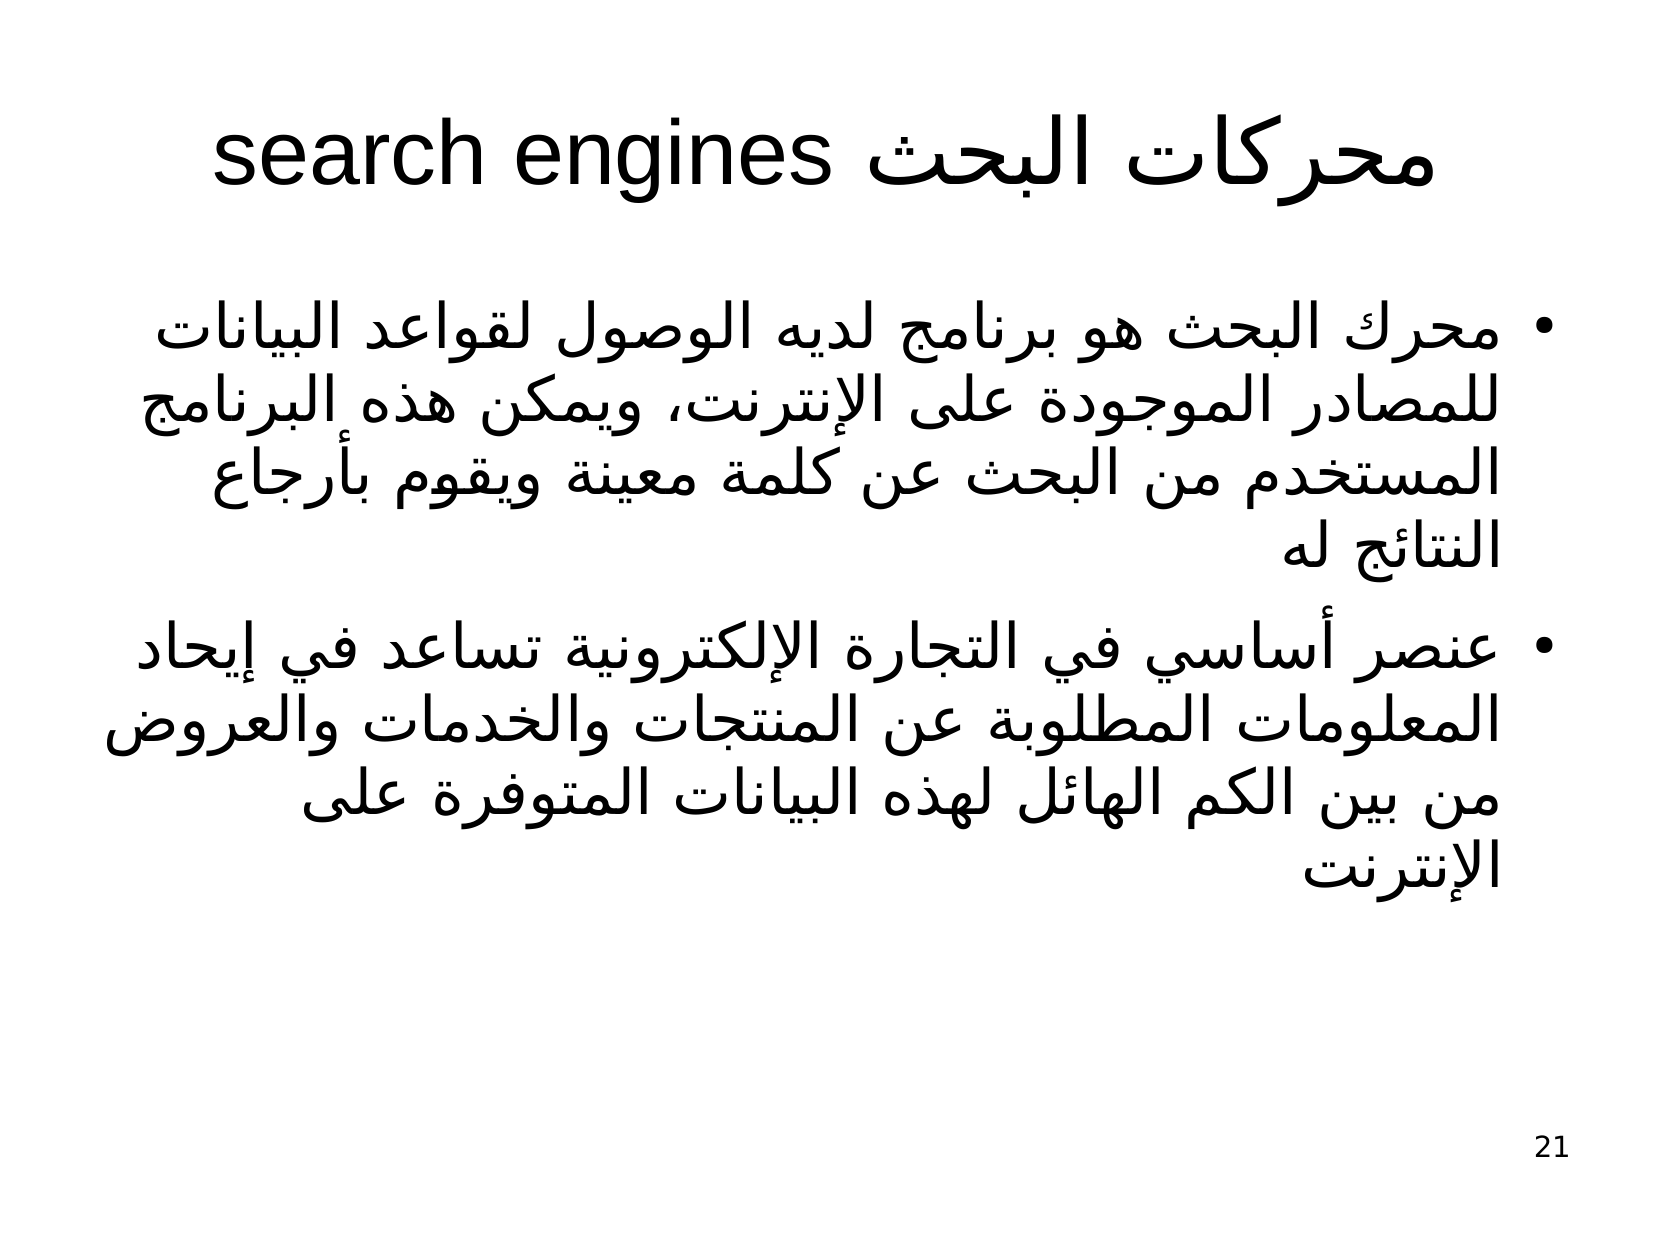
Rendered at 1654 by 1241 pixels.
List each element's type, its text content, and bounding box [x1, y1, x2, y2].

list محرك البحث هو برنامج لديه الوصول لقواعد البيانات للمصادر الموجودة على الإنترنت، ويمكن هذه البرنامج المستخدم من البحث عن كلمة معينة ويقوم بأرجاع النتائج له عنصر أساسي في التجارة الإلكترونية تساعد في إيحاد المعلومات المطلوبة عن المنتجات والخدمات والعروض من بين الكم الهائل لهذه البيانات المتوفرة على الإنترنت [82, 290, 1571, 1010]
title محركات البحث search engines [82, 49, 1571, 257]
